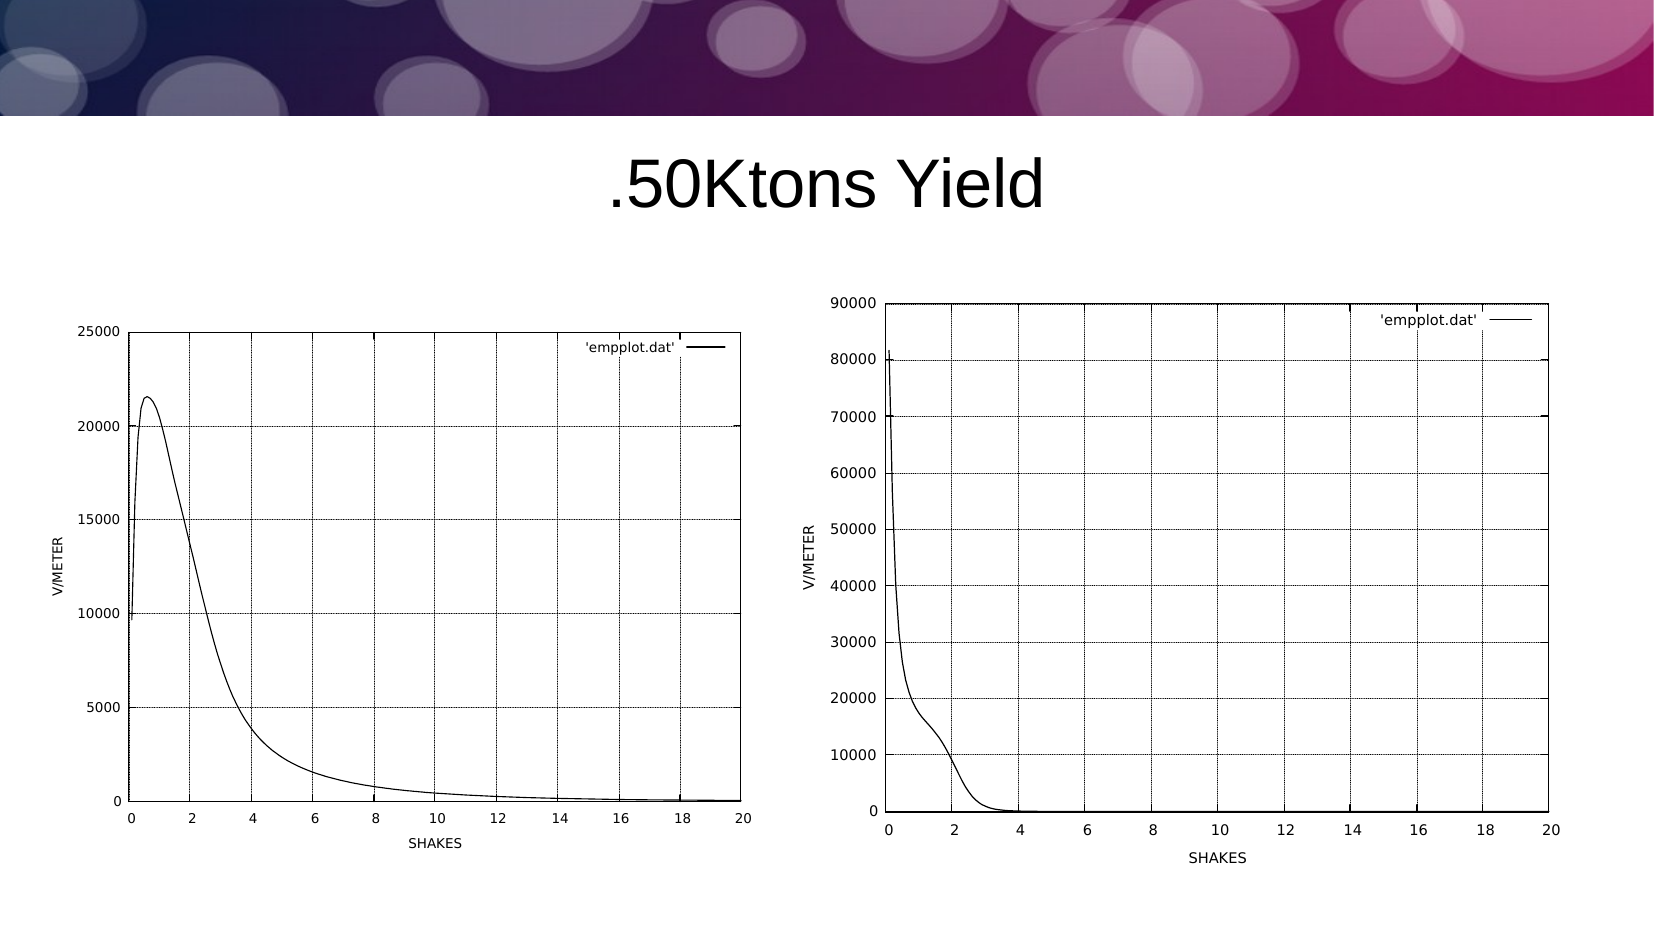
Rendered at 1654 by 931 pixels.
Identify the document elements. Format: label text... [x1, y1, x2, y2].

title .50Ktons Yield [82, 119, 1571, 249]
picture [795, 285, 1576, 871]
picture [45, 315, 766, 856]
picture [0, 0, 1654, 116]
